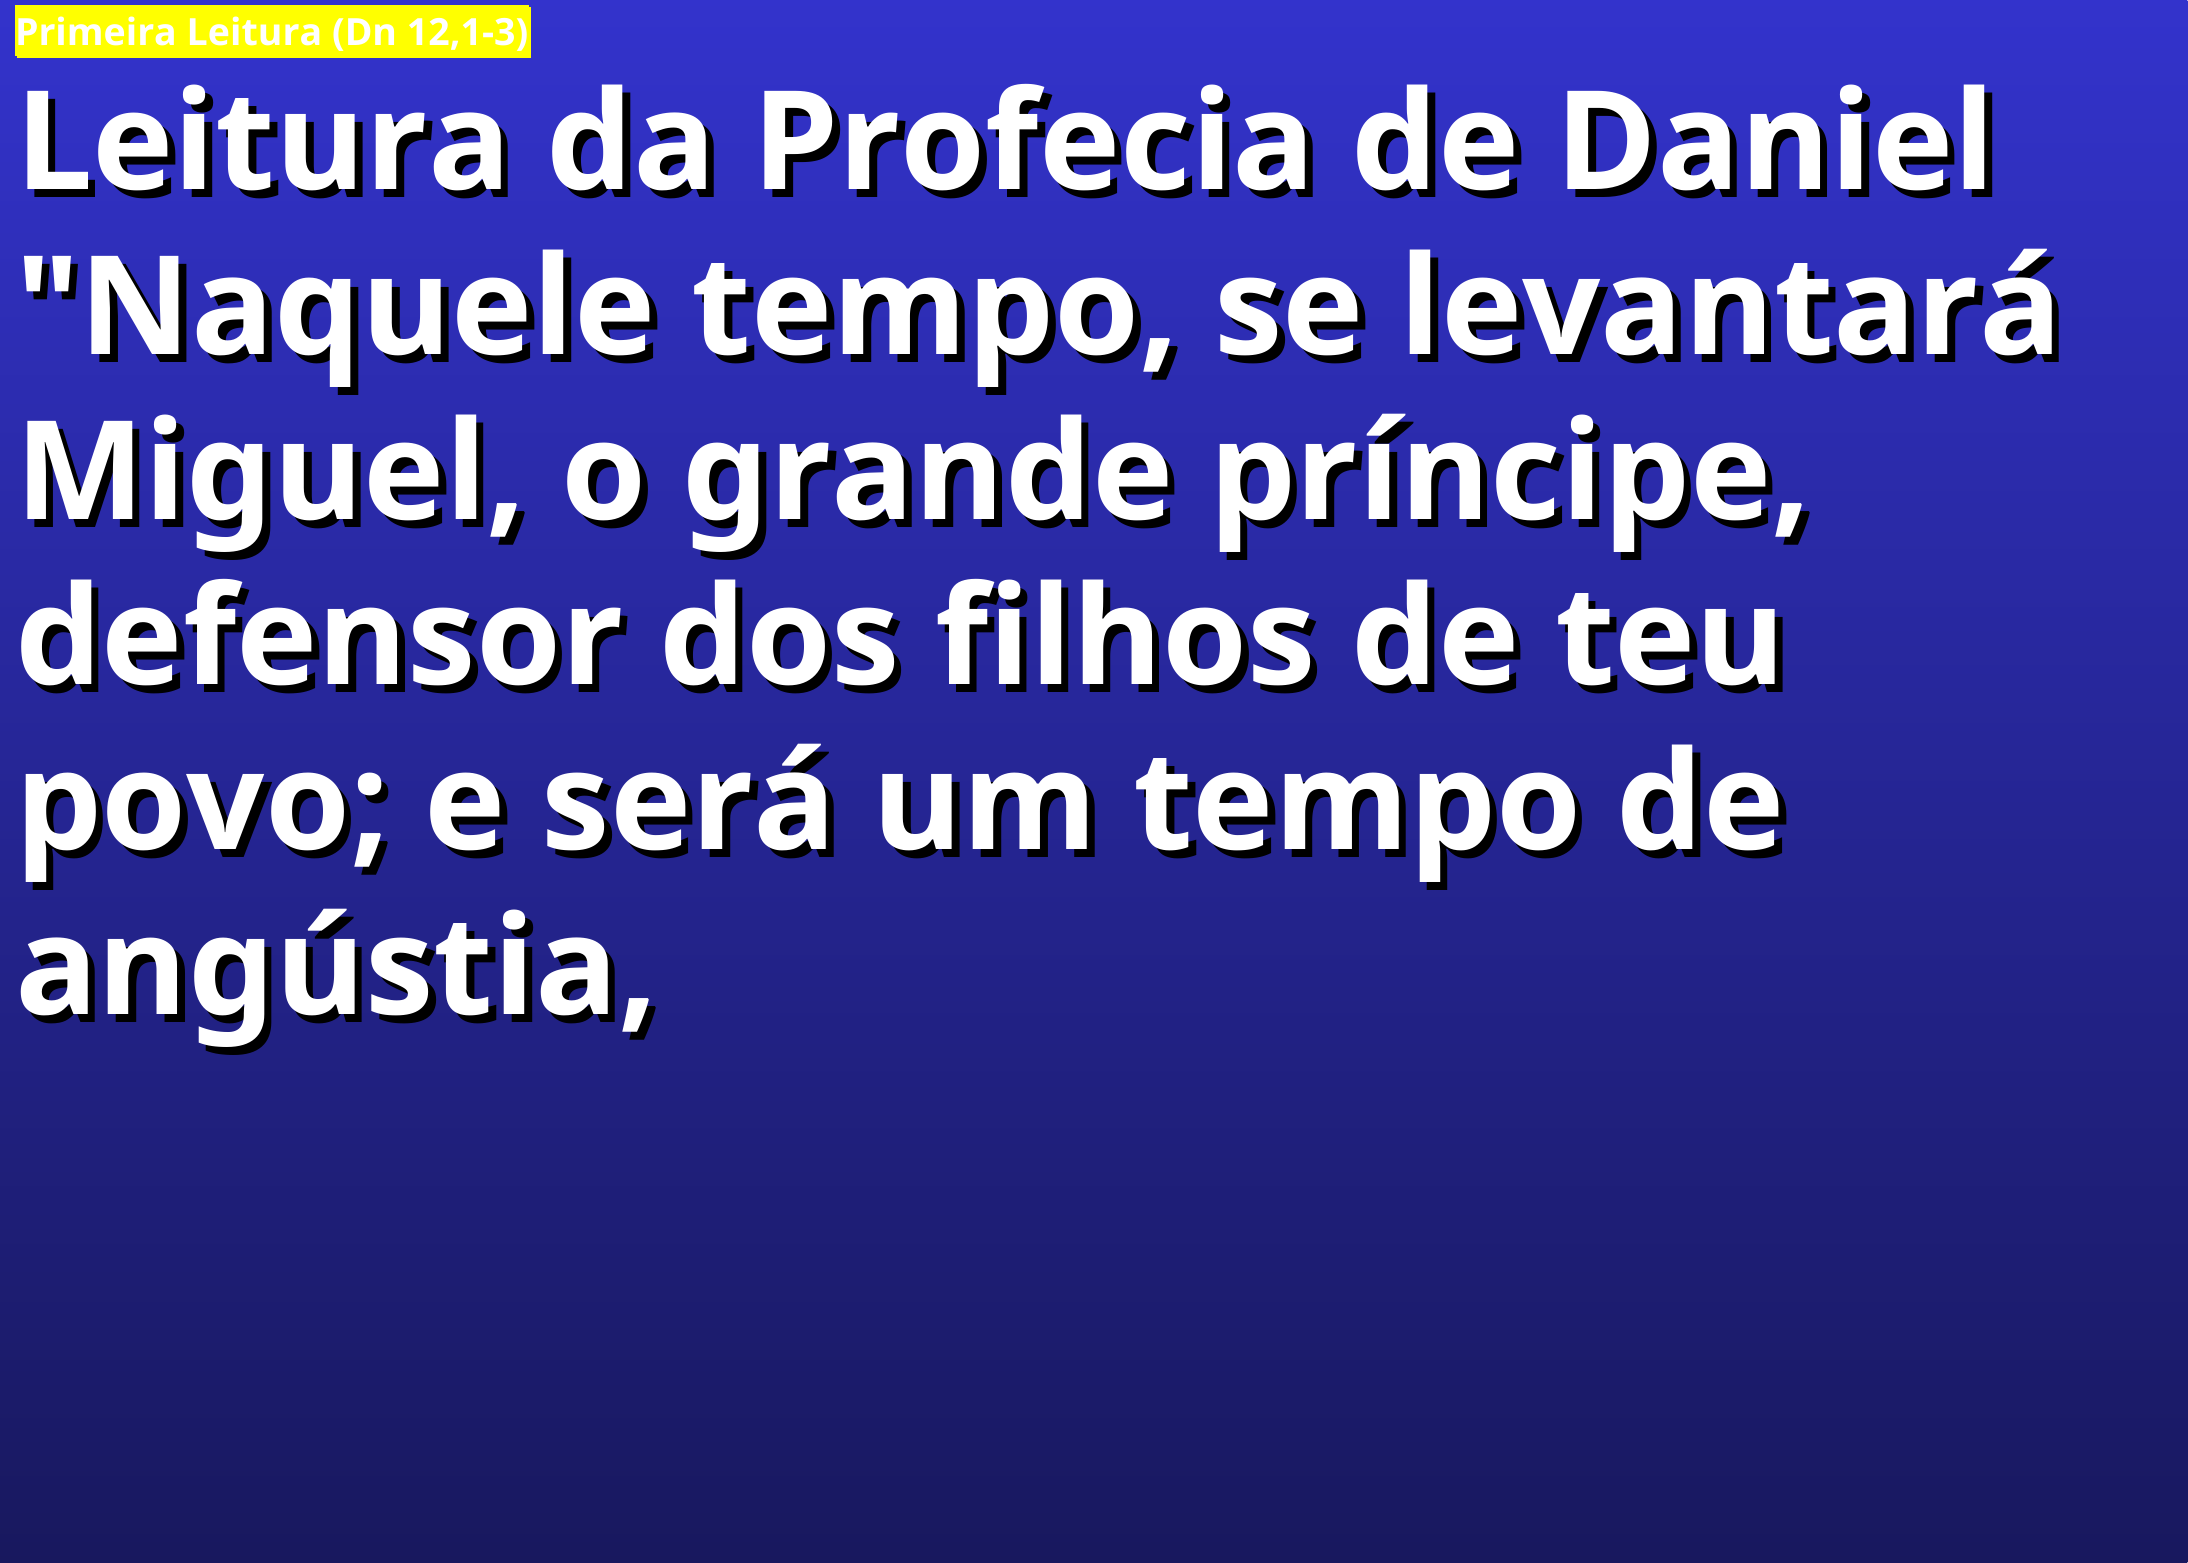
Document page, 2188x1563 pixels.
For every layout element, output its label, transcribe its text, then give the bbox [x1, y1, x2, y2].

text_box Primeira Leitura (Dn 12,1-3) Leitura da Profecia de Daniel "Naquele tempo, se levantará Miguel, o grande príncipe, defensor dos filhos de teu povo; e será um tempo de angústia, [0, 0, 2188, 1050]
